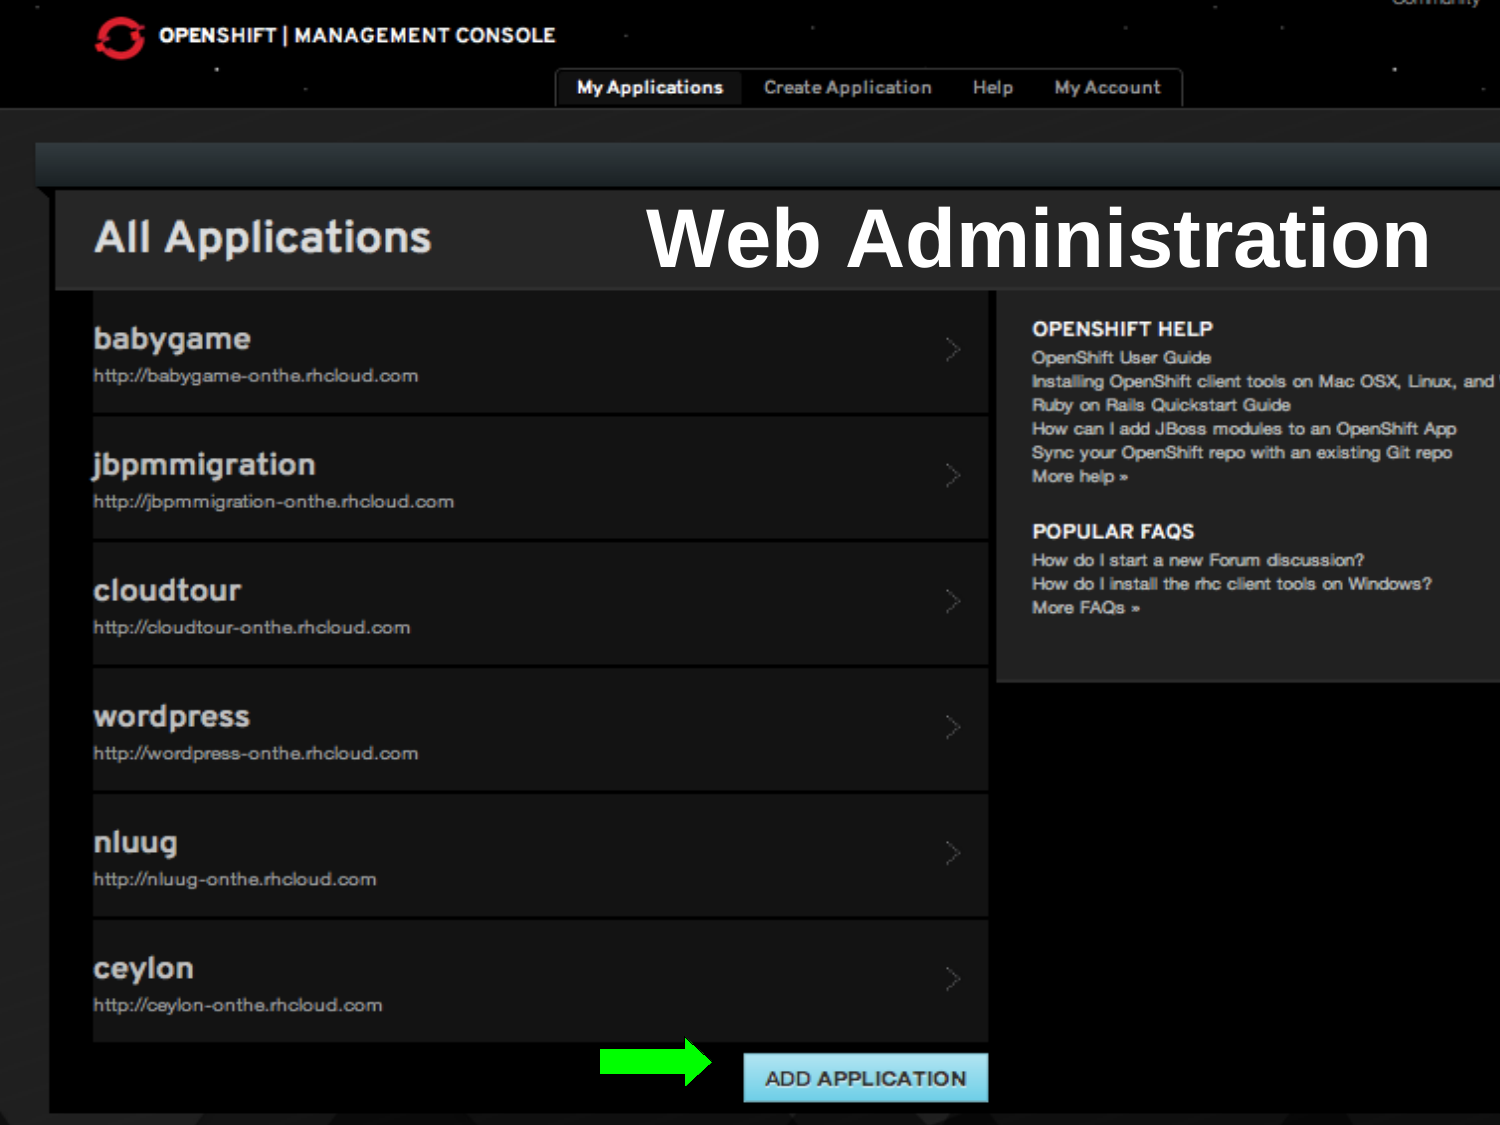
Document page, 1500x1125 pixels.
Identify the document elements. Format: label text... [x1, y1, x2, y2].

picture [0, 0, 1500, 1125]
text_box [599, 1036, 713, 1088]
title Web Administration [632, 116, 1500, 352]
